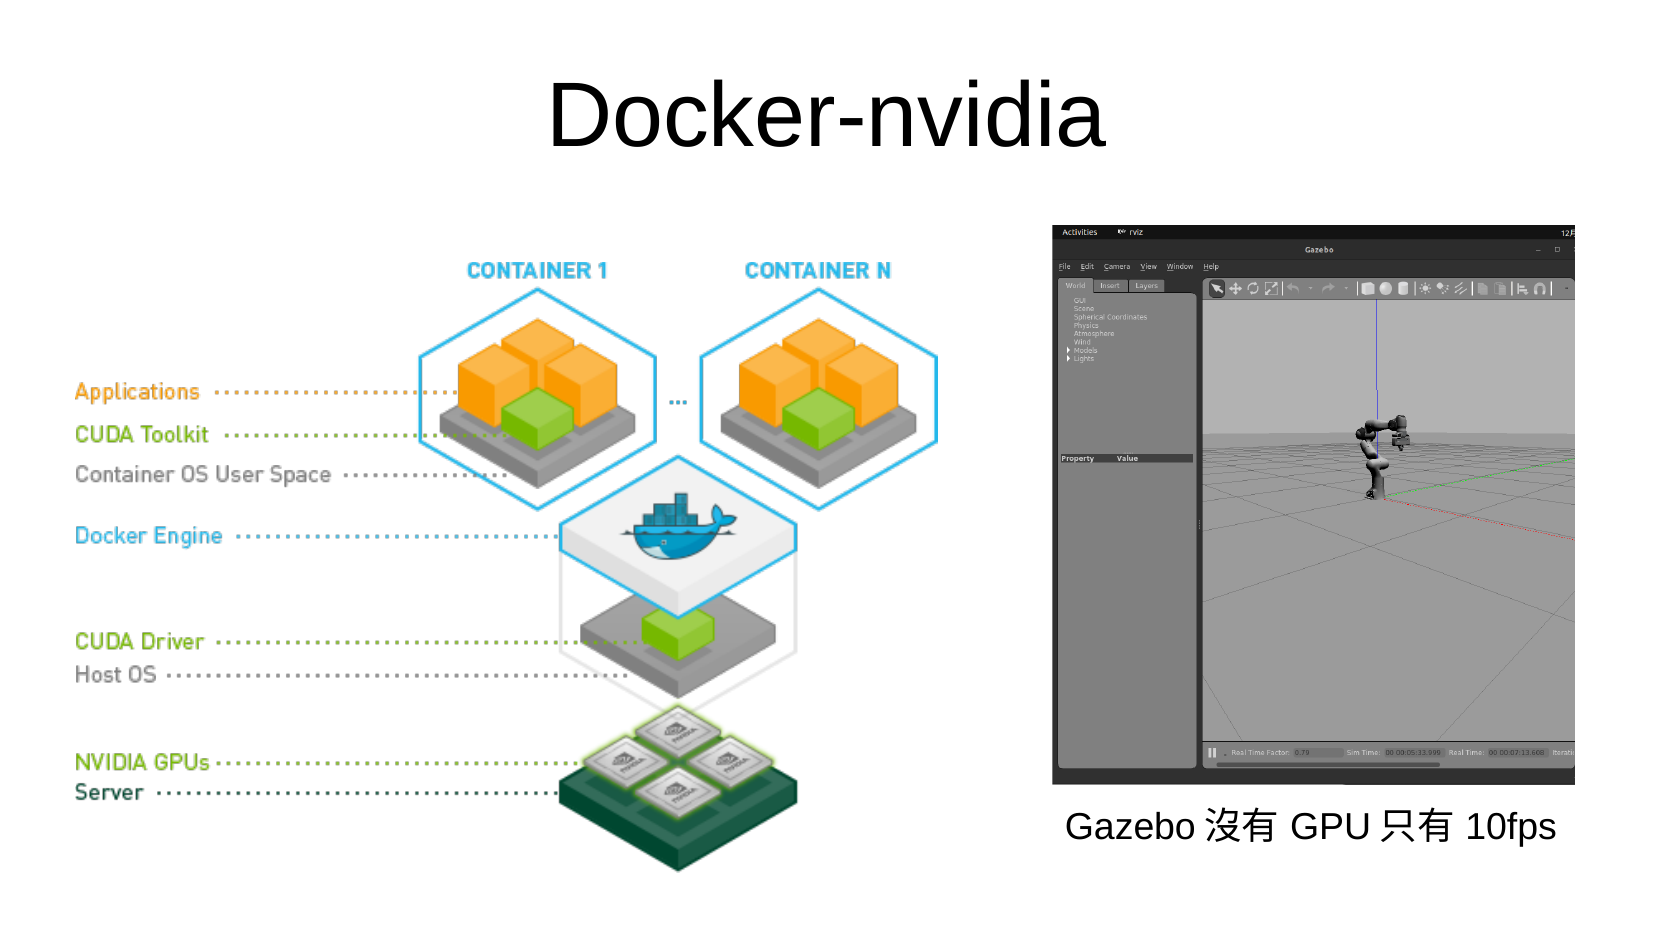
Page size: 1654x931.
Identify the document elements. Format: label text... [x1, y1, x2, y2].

title Docker-nvidia [82, 37, 1571, 193]
picture [75, 262, 938, 873]
text_box Gazebo沒有GPU只有10fps [1050, 788, 1576, 863]
picture [1052, 225, 1576, 785]
